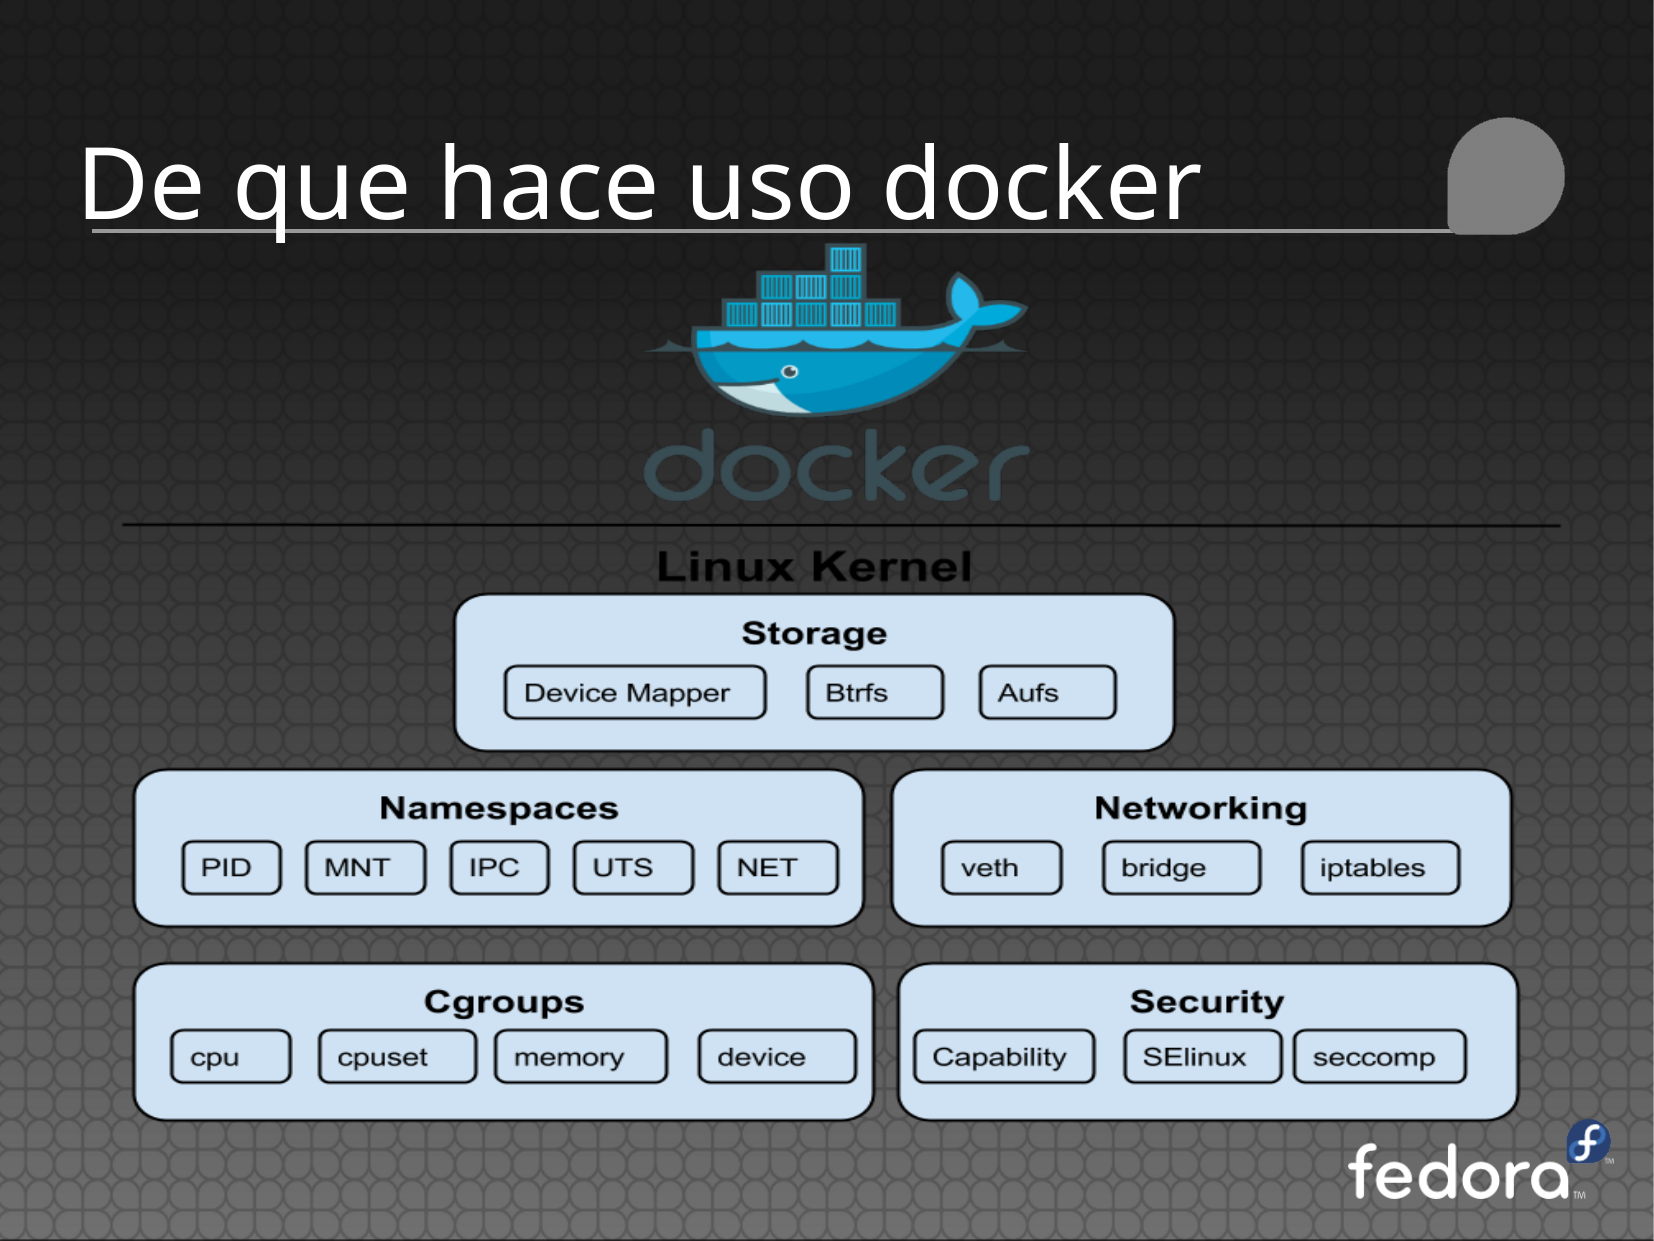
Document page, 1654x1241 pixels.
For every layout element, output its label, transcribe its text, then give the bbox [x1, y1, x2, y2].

title De que hace uso docker [76, 112, 1566, 194]
picture [0, 0, 1654, 1241]
